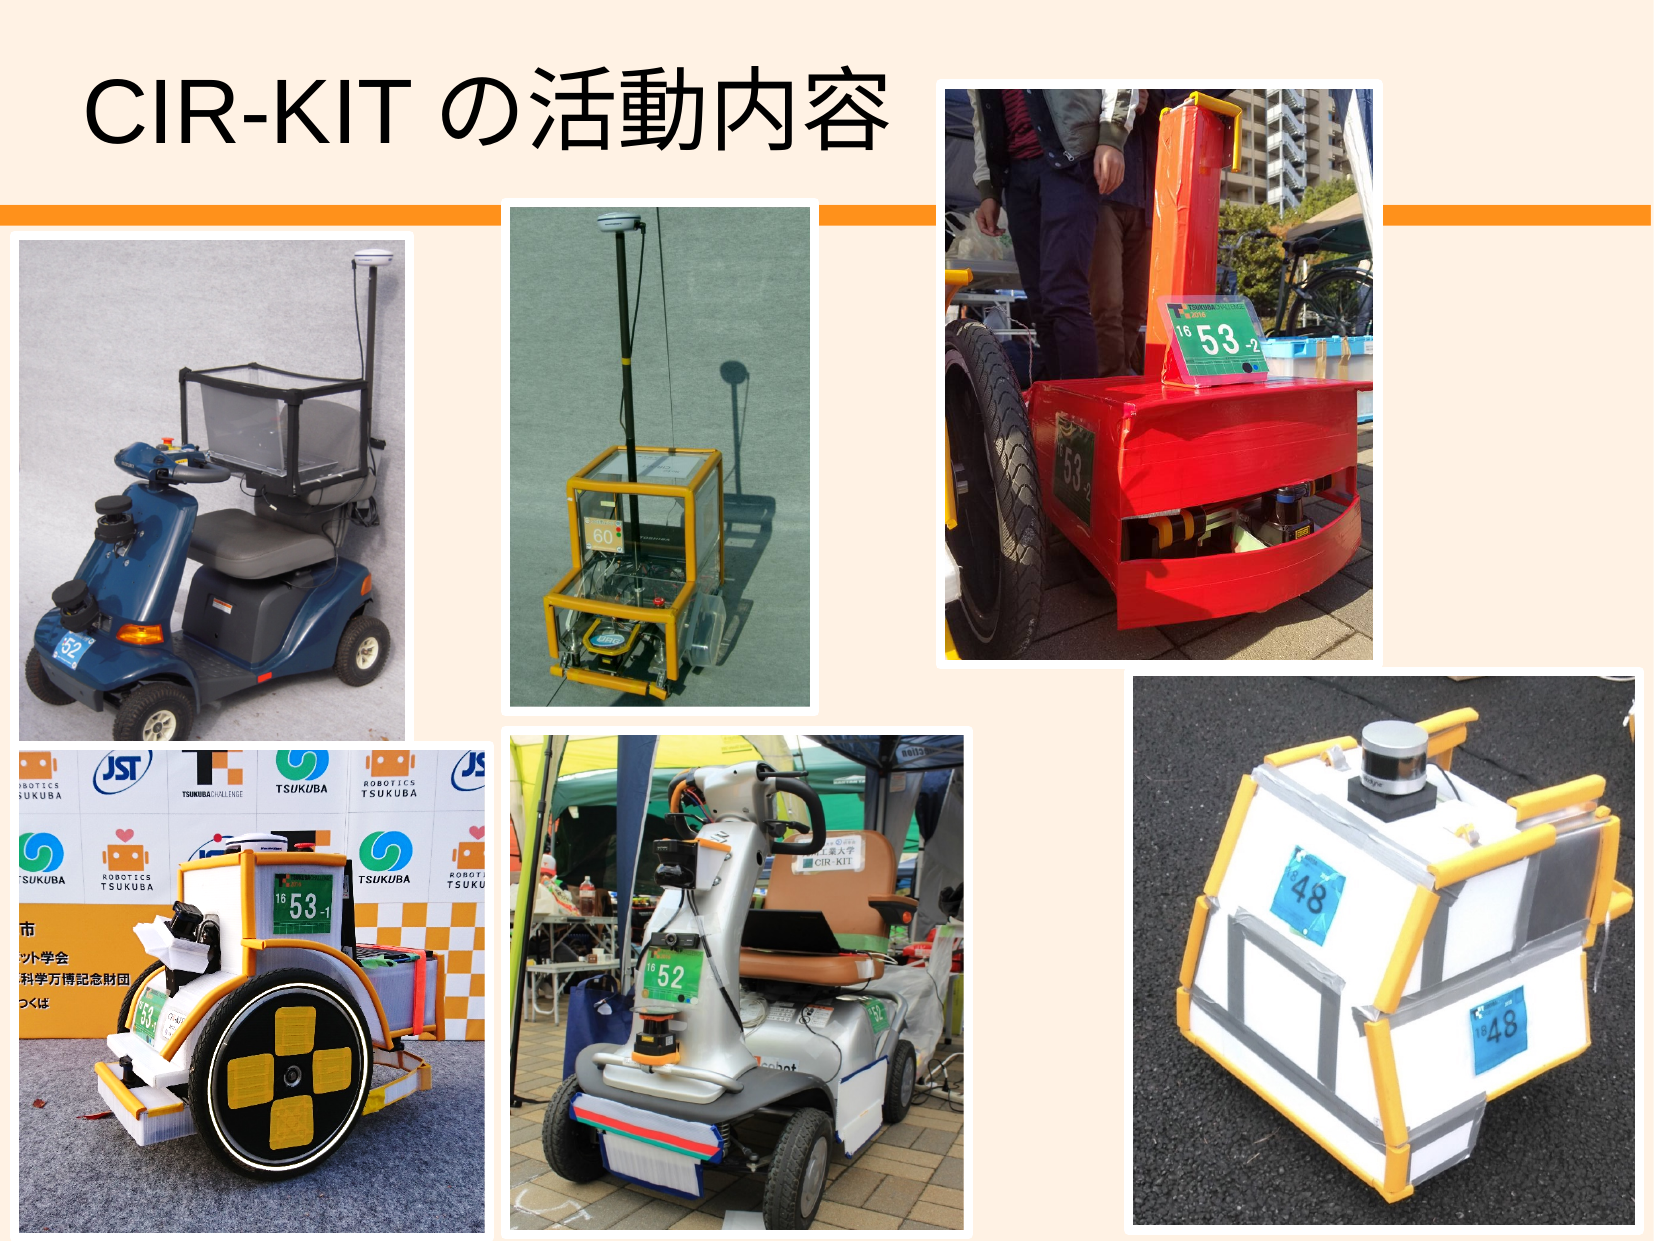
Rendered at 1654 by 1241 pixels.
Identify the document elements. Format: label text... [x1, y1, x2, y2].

picture [19, 240, 406, 741]
picture [945, 208, 1374, 661]
picture [19, 750, 485, 1233]
picture [510, 207, 811, 708]
picture [0, 0, 1654, 1241]
picture [1133, 676, 1636, 1226]
title CIR-KITの活動内容 [82, 0, 1571, 208]
